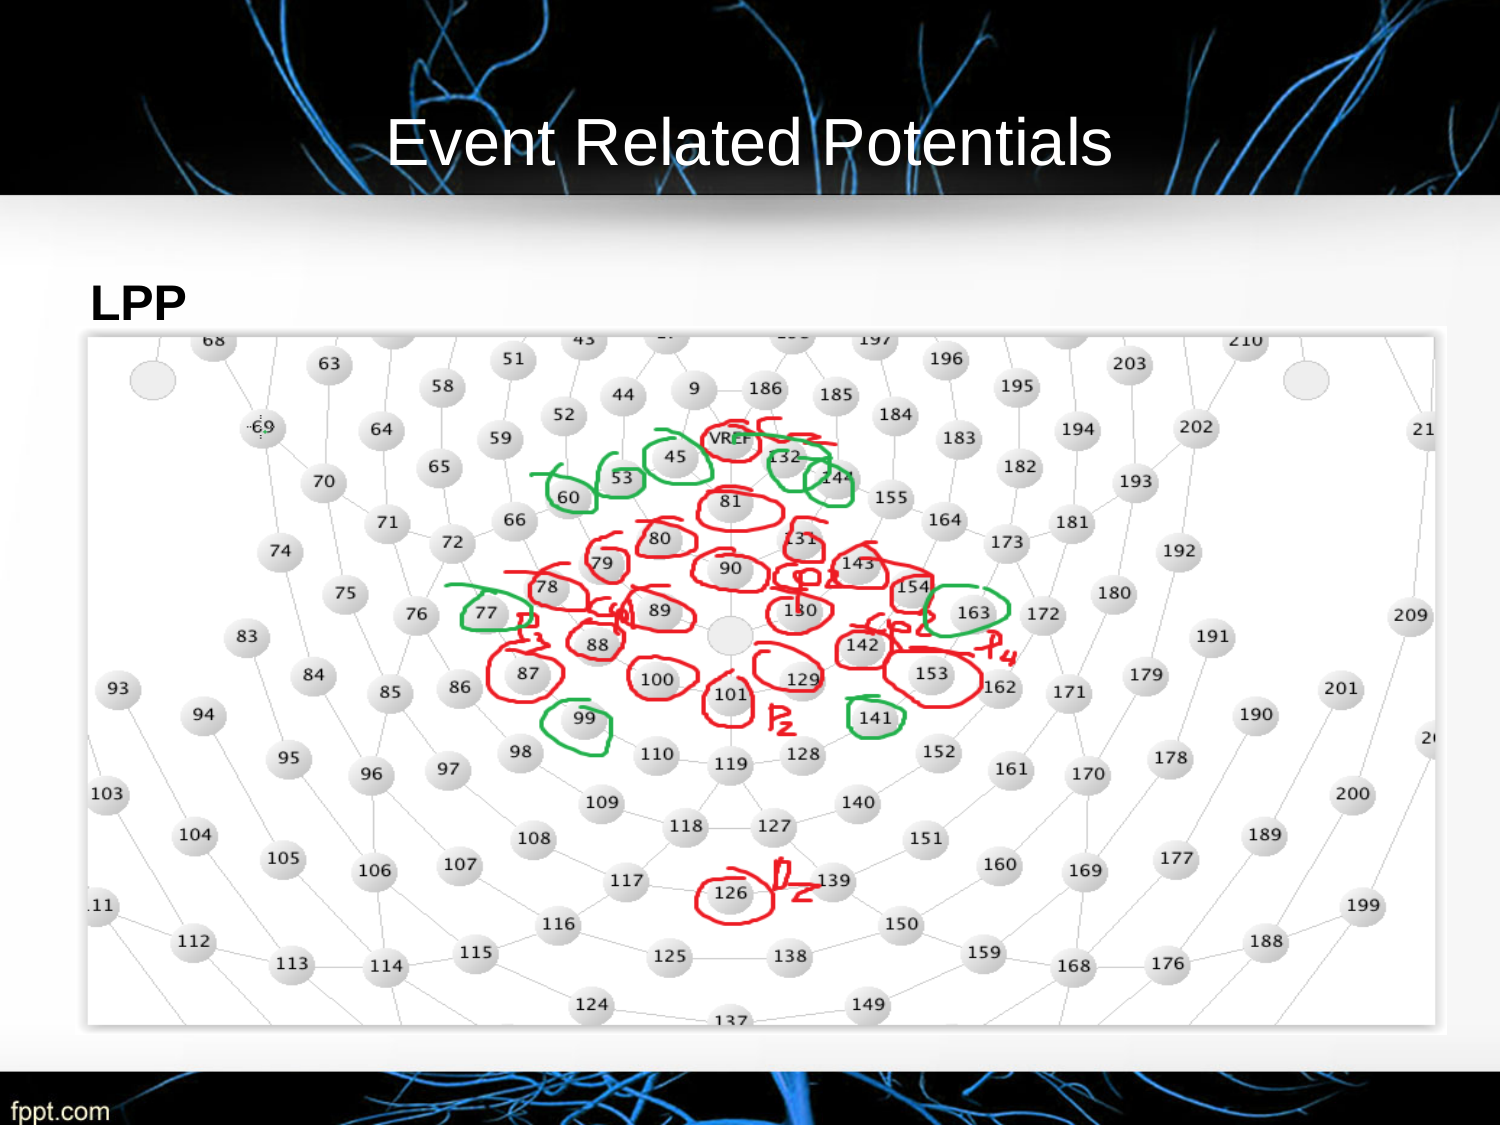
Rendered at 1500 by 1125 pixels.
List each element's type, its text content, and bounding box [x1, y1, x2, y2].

list LPP [75, 262, 1425, 326]
picture [0, 0, 1500, 1125]
title Event Related Potentials [75, 45, 1425, 233]
